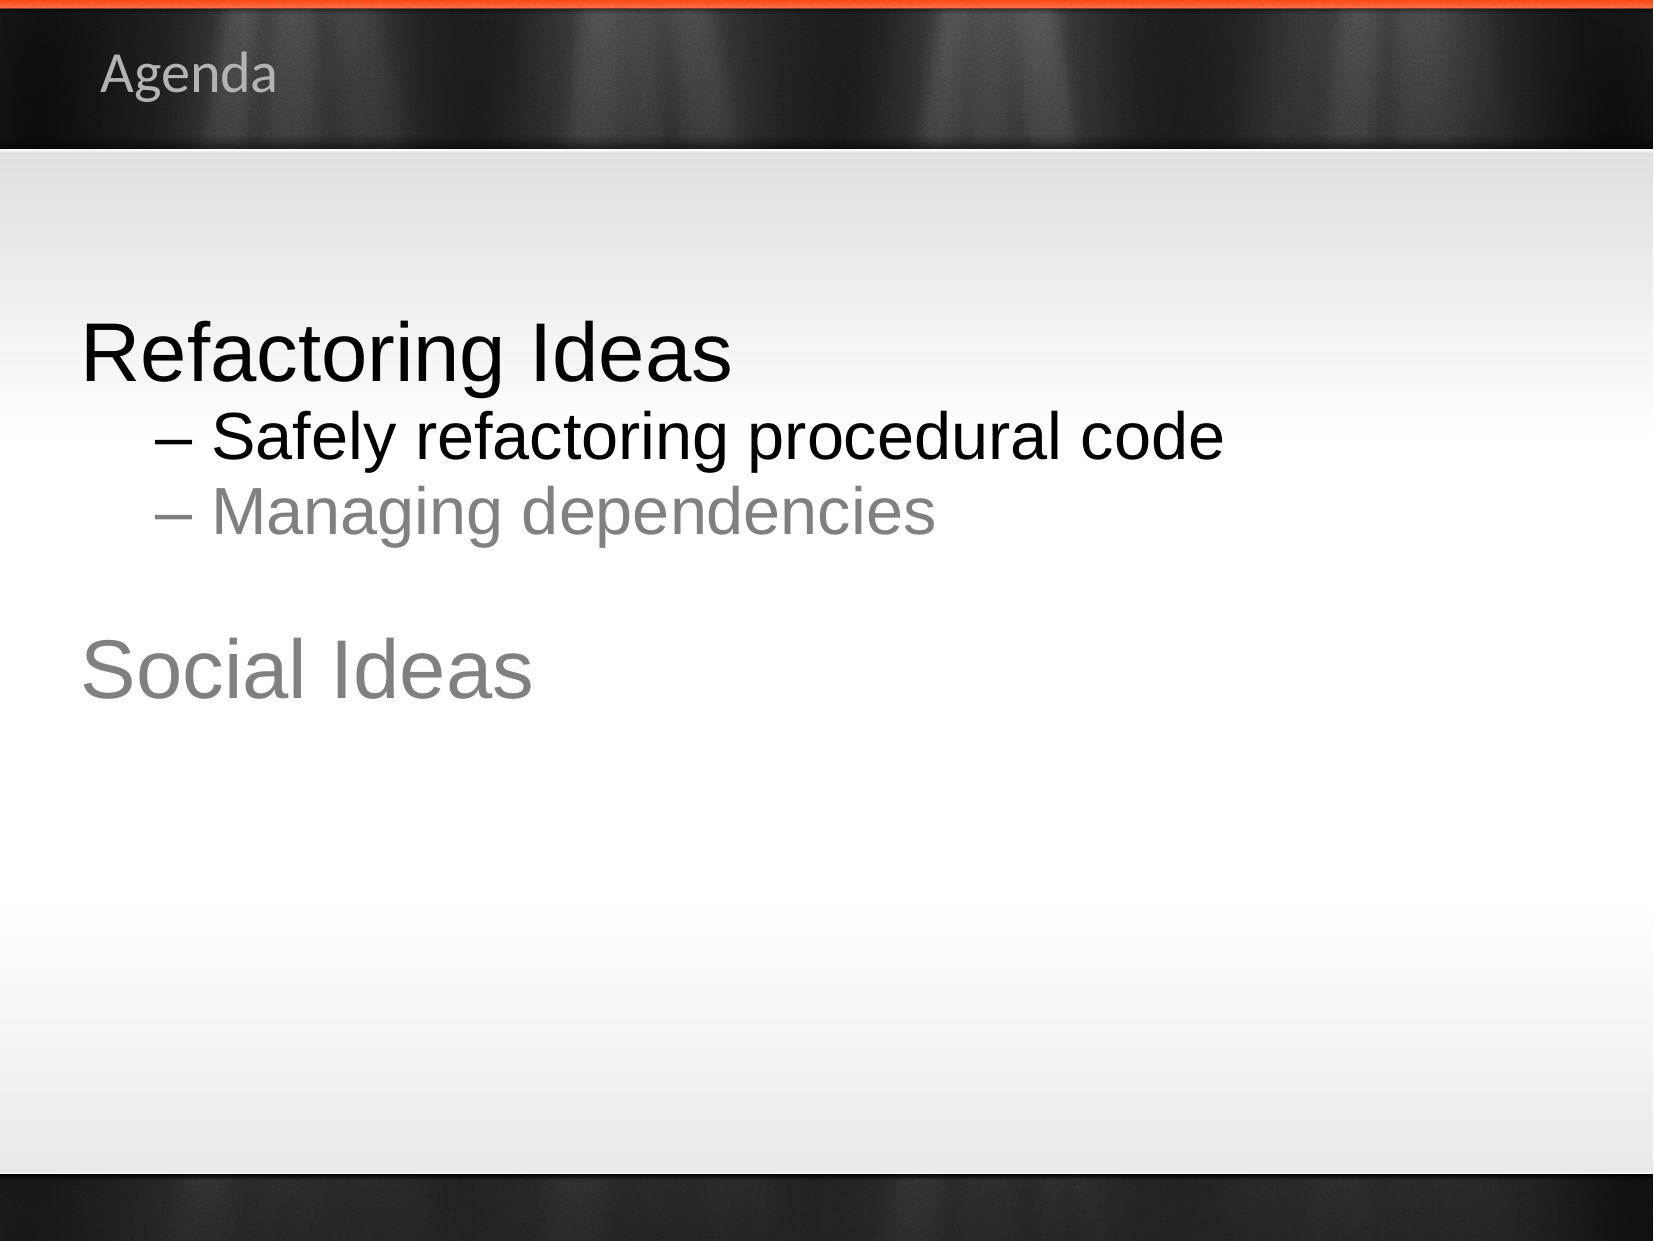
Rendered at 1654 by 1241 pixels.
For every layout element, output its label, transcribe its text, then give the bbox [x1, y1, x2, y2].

title Agenda [100, 6, 1589, 151]
picture [0, 0, 1653, 1241]
text_box Refactoring Ideas – Safely refactoring procedural code – Managing dependencies Social Ideas [80, 306, 1569, 1125]
